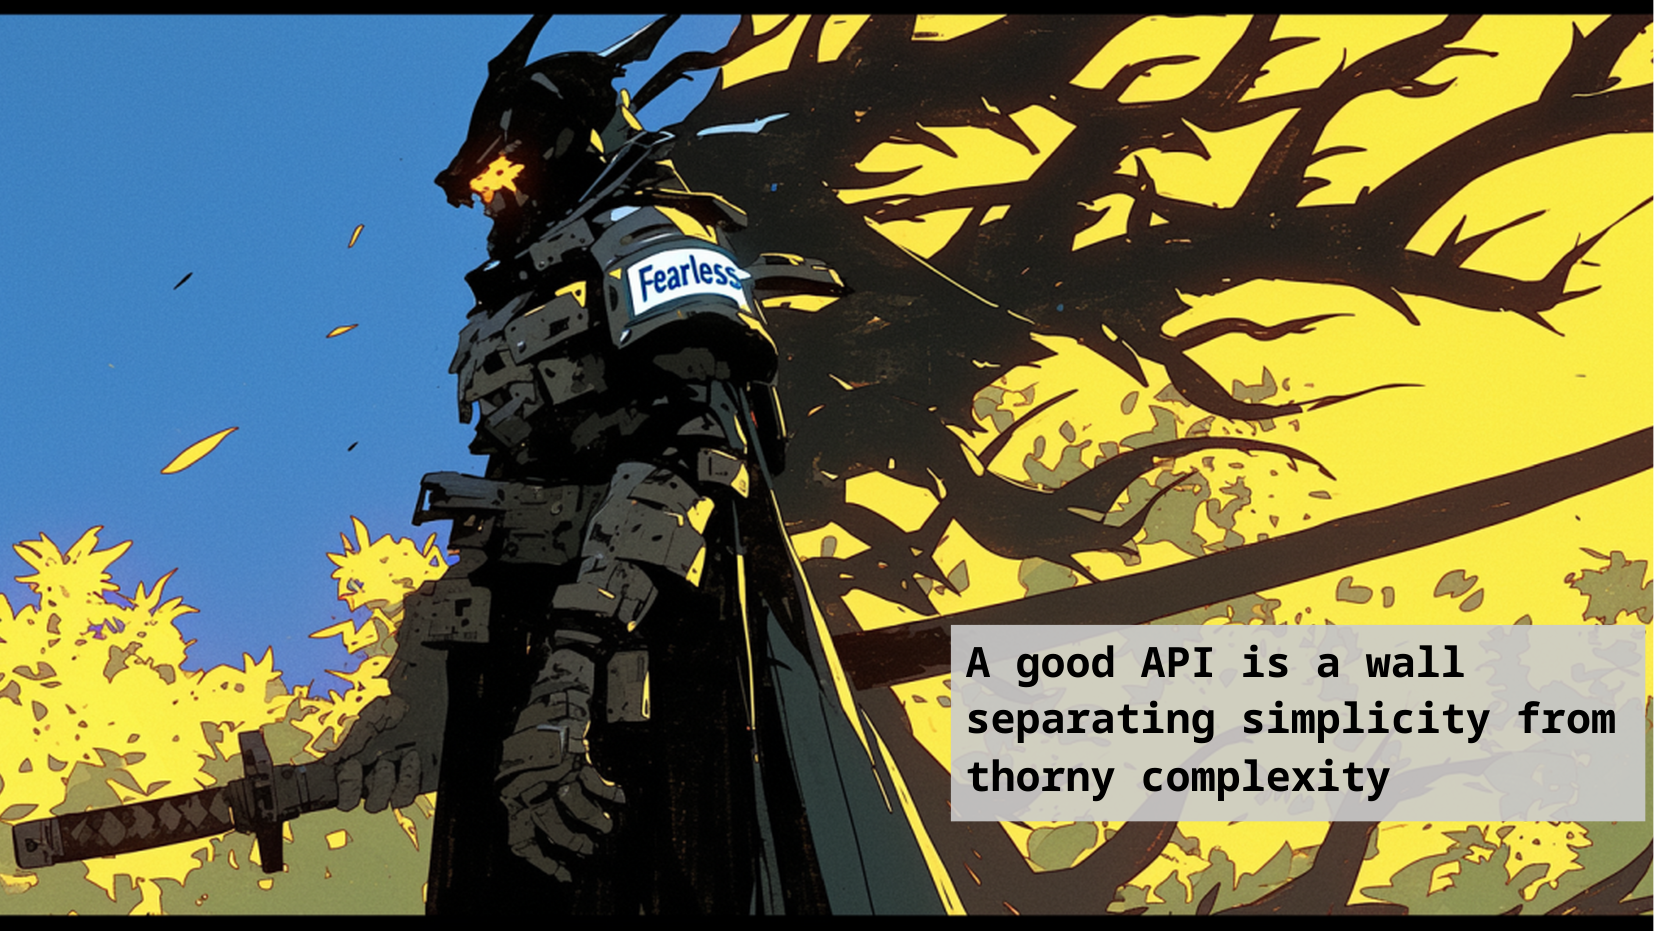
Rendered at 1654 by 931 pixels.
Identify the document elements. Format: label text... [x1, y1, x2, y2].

picture [0, 0, 1654, 931]
text_box A good API is a wall separating simplicity from thorny complexity [950, 624, 1646, 822]
